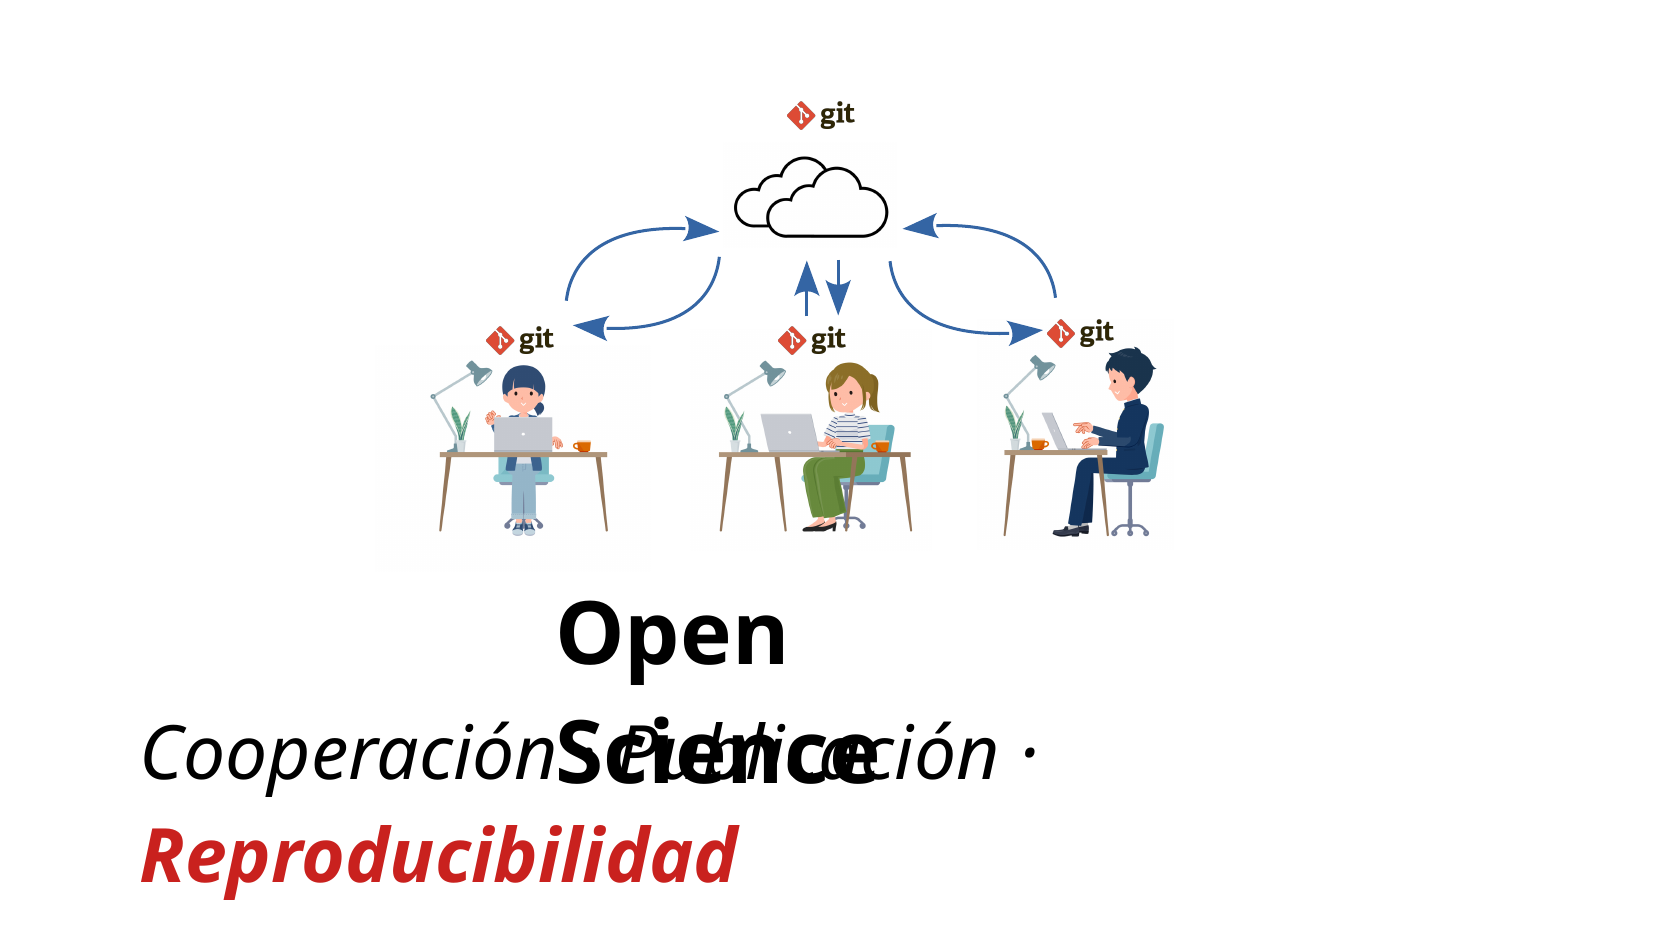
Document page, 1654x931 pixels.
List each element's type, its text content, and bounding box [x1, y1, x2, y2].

picture [723, 142, 897, 248]
picture [690, 326, 932, 551]
picture [787, 101, 855, 130]
text_box Open Science [540, 563, 1114, 671]
picture [977, 319, 1174, 550]
picture [375, 326, 651, 572]
text_box Cooperación · Publicación · Reproducibilidad [124, 692, 1529, 784]
